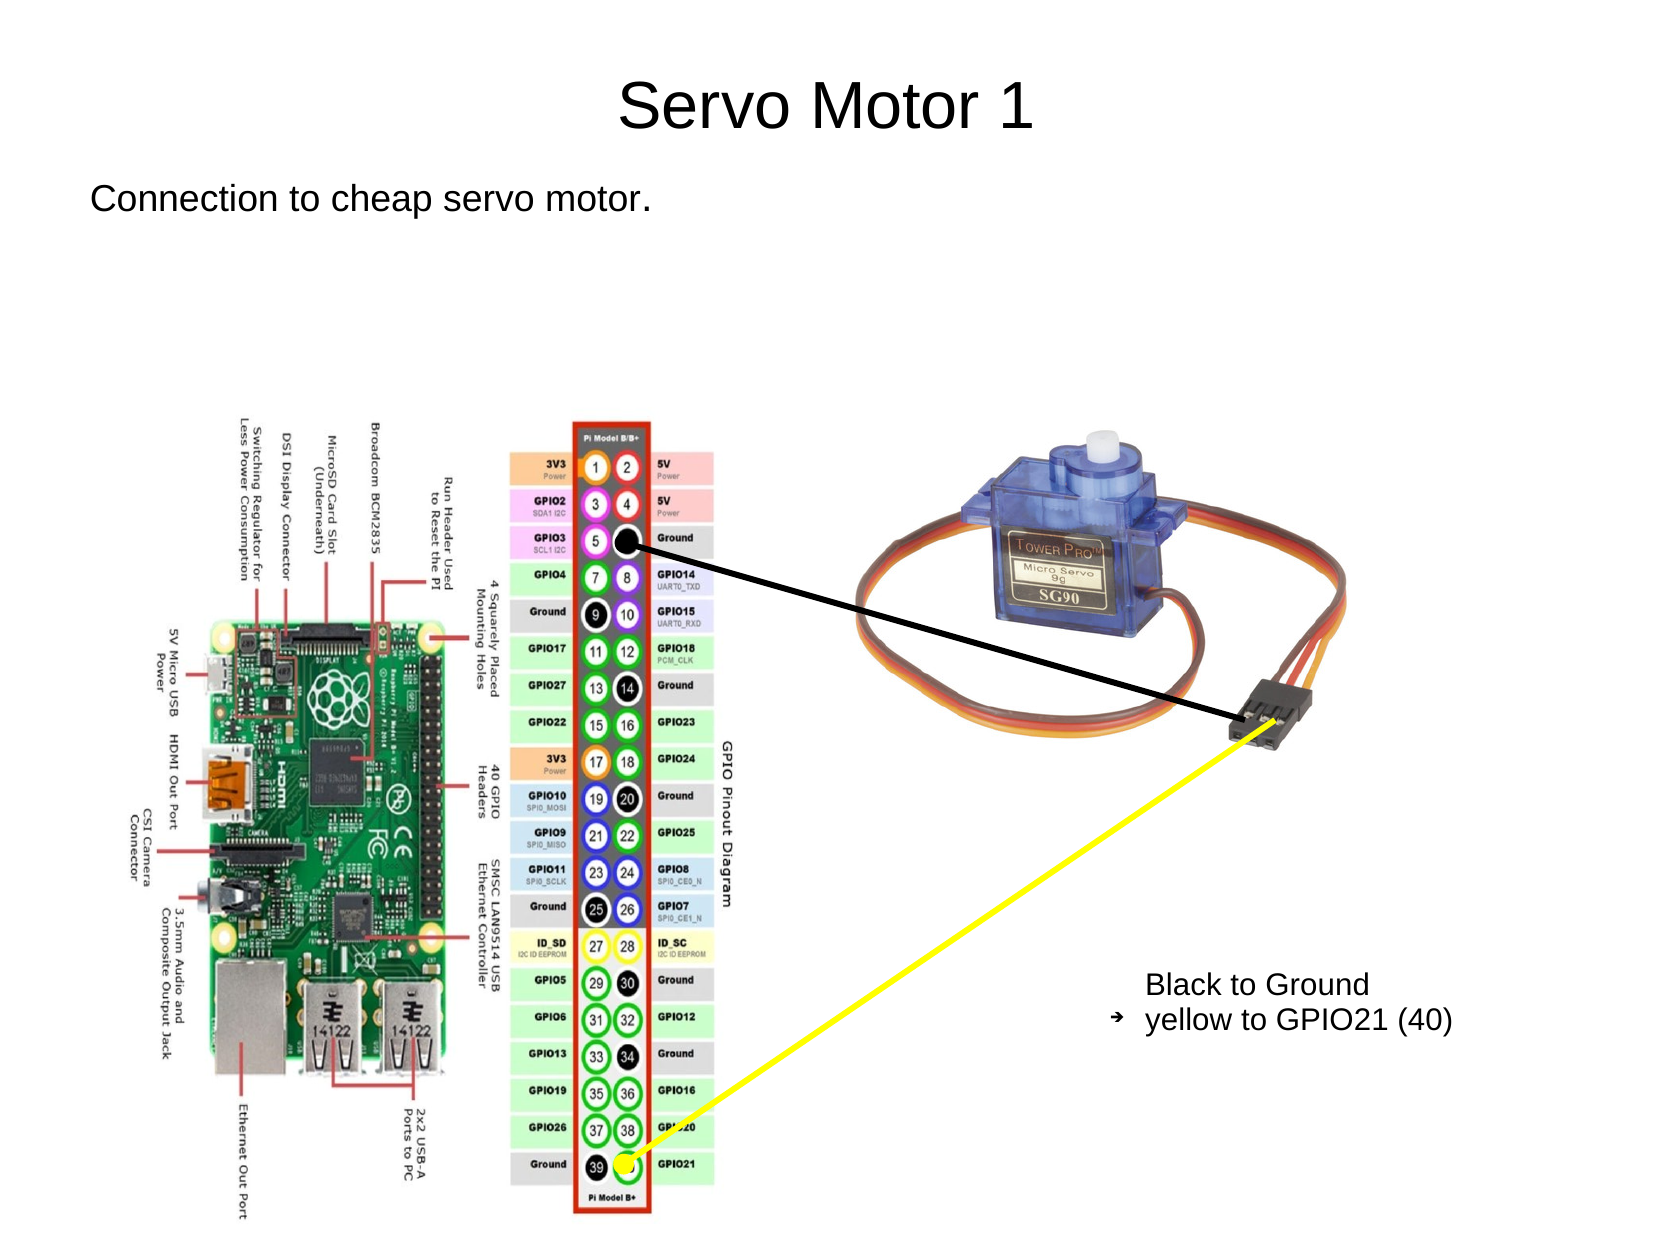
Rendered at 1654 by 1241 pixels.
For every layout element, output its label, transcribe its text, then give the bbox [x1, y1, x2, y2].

picture [850, 340, 1351, 841]
text_box Connection to cheap servo motor. [75, 166, 1553, 229]
text_box Black to Ground yellow to GPIO21 (40) [1095, 960, 1501, 1187]
picture [125, 406, 736, 1226]
title Servo Motor 1 [82, 45, 1571, 167]
